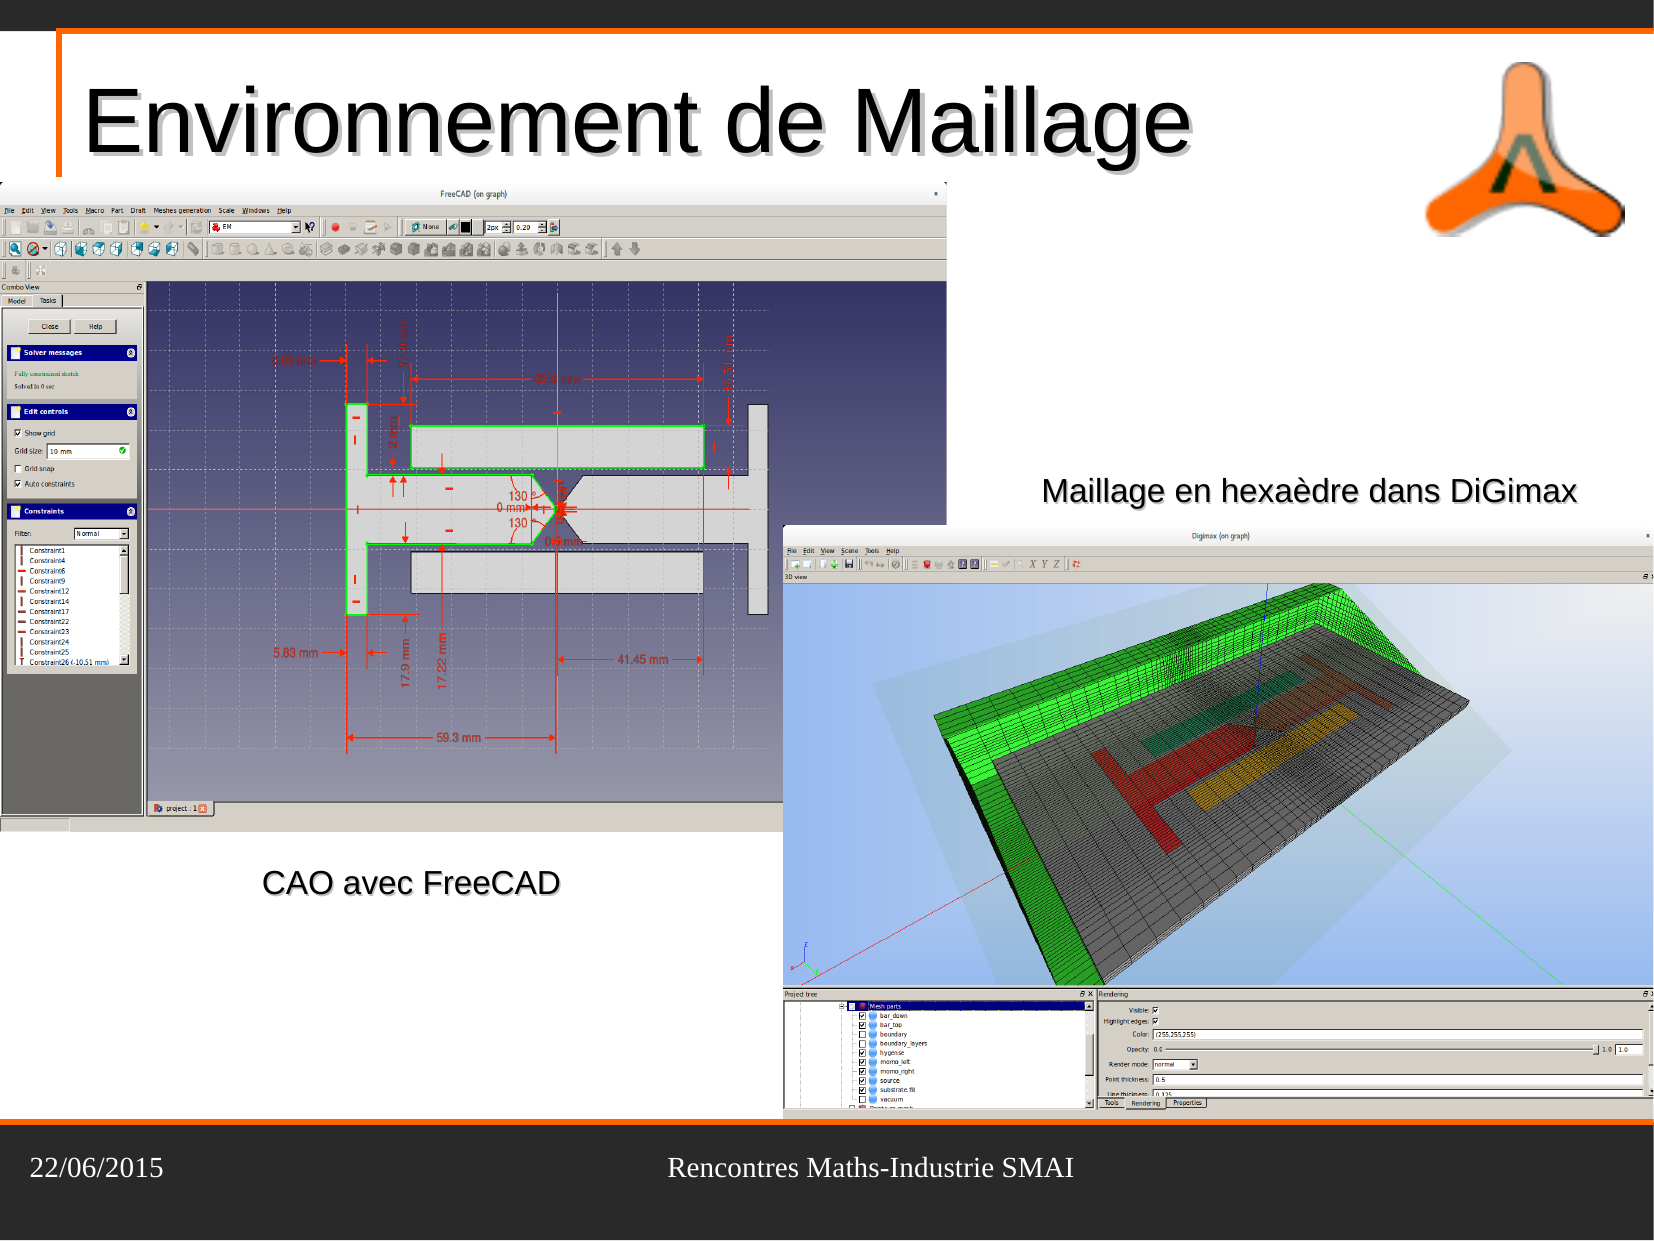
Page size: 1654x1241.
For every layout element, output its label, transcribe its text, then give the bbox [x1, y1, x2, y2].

text_box Maillage en hexaèdre dans DiGimax [981, 465, 1638, 518]
picture [0, 182, 1654, 1119]
title Environnement de Maillage [82, 49, 1418, 192]
picture [1424, 62, 1625, 237]
text_box CAO avec FreeCAD [93, 857, 730, 910]
